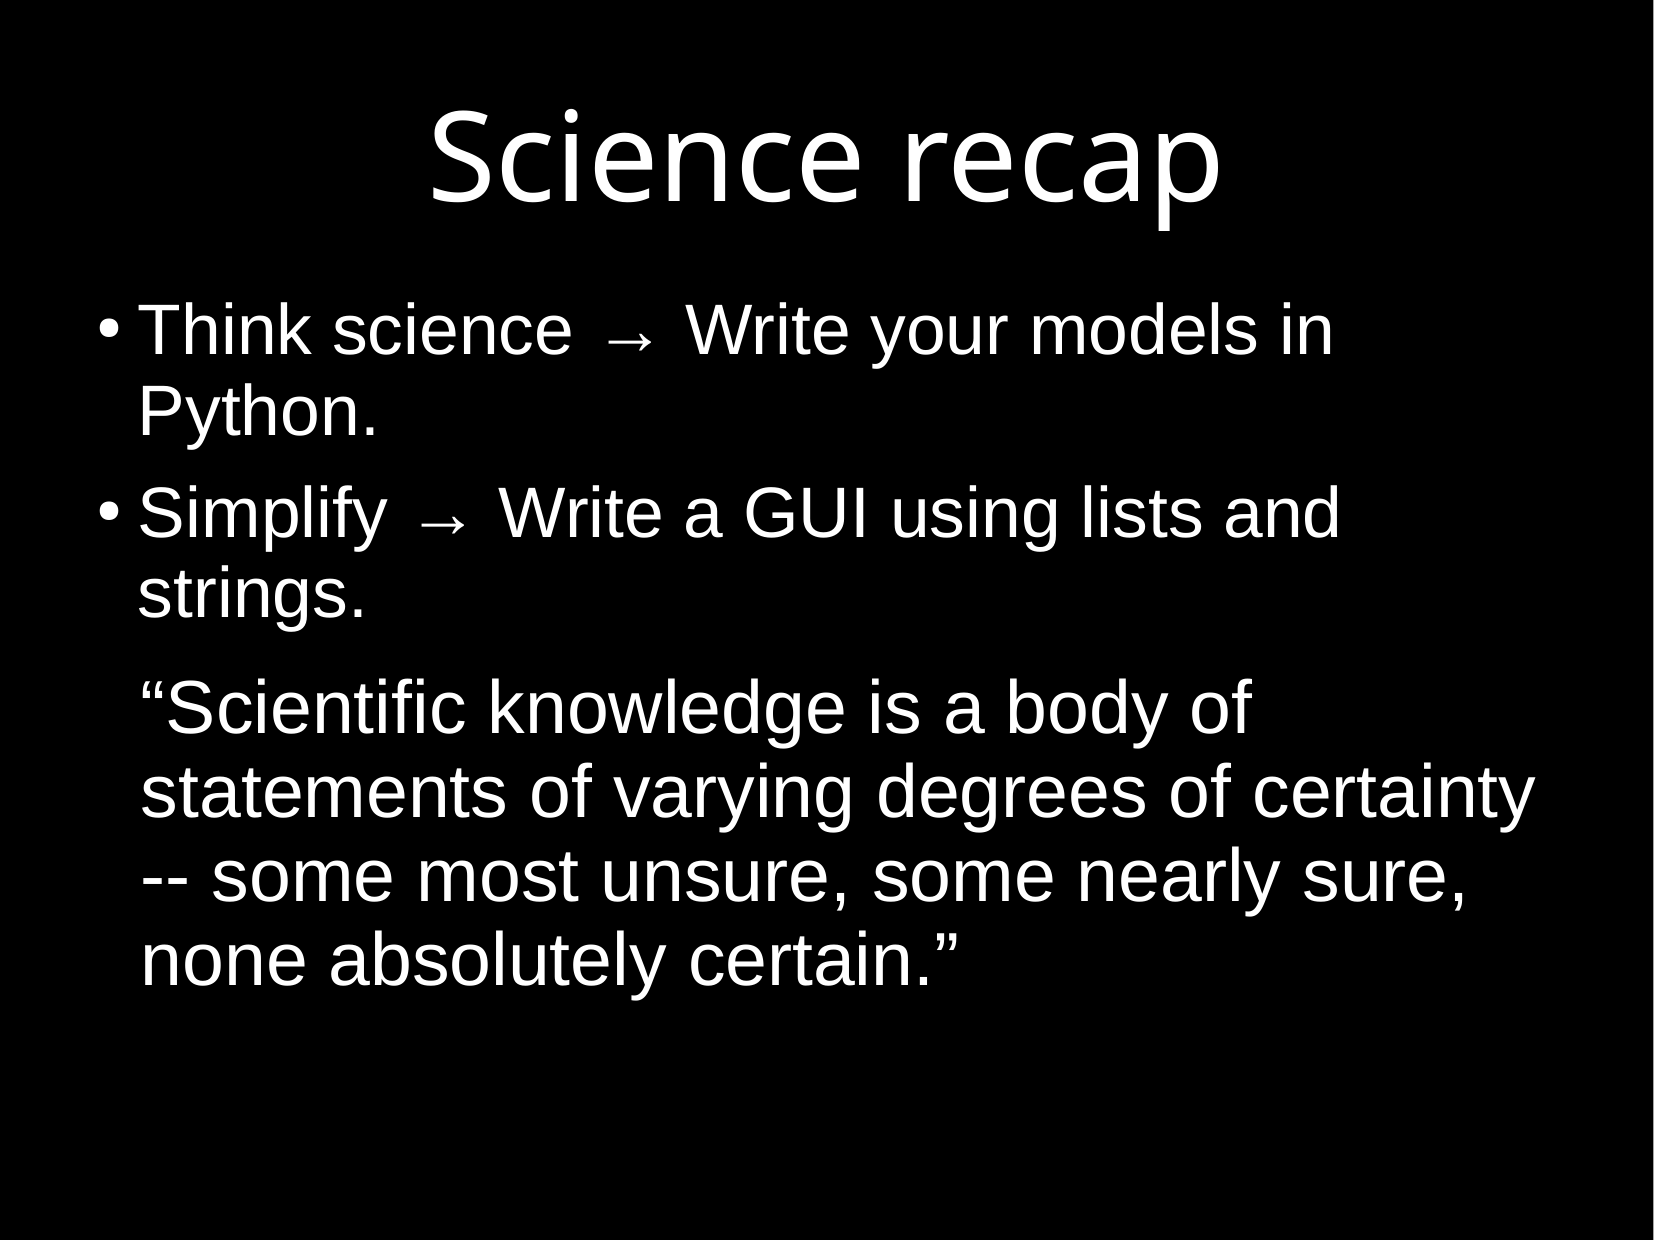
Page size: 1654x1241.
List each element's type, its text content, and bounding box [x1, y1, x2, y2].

list Think science → Write your models in Python. Simplify → Write a GUI using lists and strings. [82, 290, 1571, 634]
title Science recap [82, 49, 1571, 257]
list “Scientific knowledge is a body of statements of varying degrees of certainty -- some most unsure, some nearly sure, none absolutely certain.” [82, 665, 1571, 1009]
